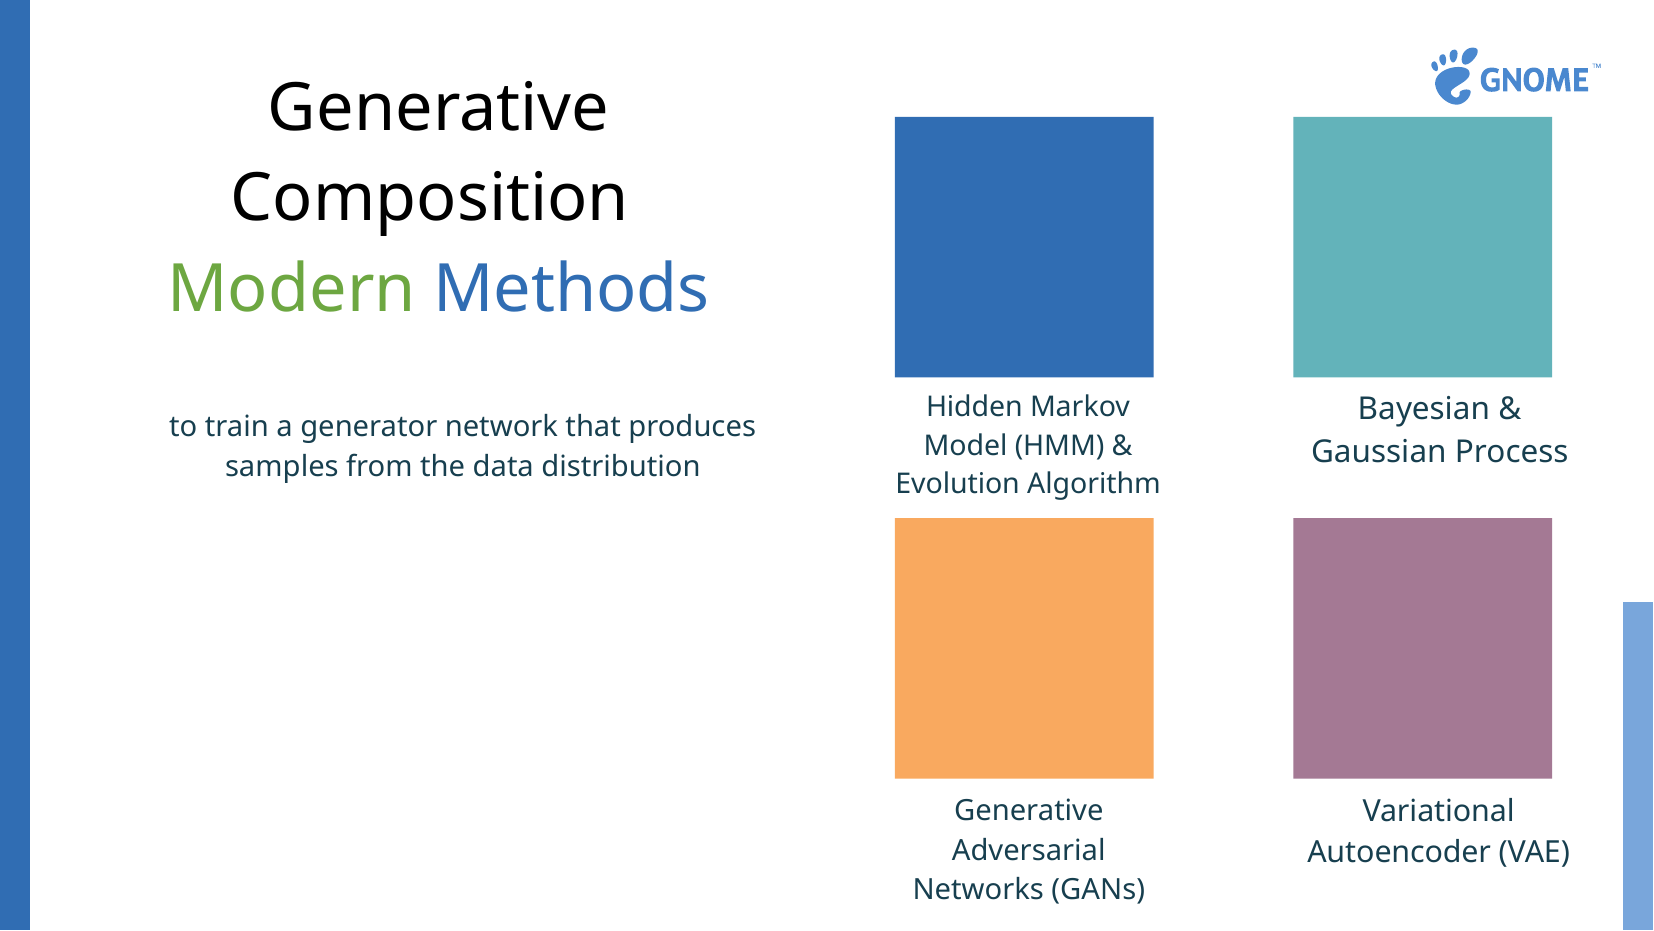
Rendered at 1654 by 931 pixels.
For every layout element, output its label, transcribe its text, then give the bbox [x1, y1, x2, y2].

text_box [894, 518, 1154, 779]
text_box [1293, 116, 1553, 378]
text_box [1293, 518, 1553, 779]
list Bayesian & Gaussian Process [1248, 386, 1572, 508]
list to train a generator network that produces samples from the data distribution [90, 405, 766, 820]
list Variational Autoencoder (VAE) [1248, 789, 1572, 911]
title Generative Composition Modern Methods [82, 39, 796, 351]
list Hidden Markov Model (HMM) & Evolution Algorithm [840, 385, 1163, 508]
list Generative Adversarial Networks (GANs) [840, 789, 1163, 911]
text_box [894, 116, 1154, 378]
